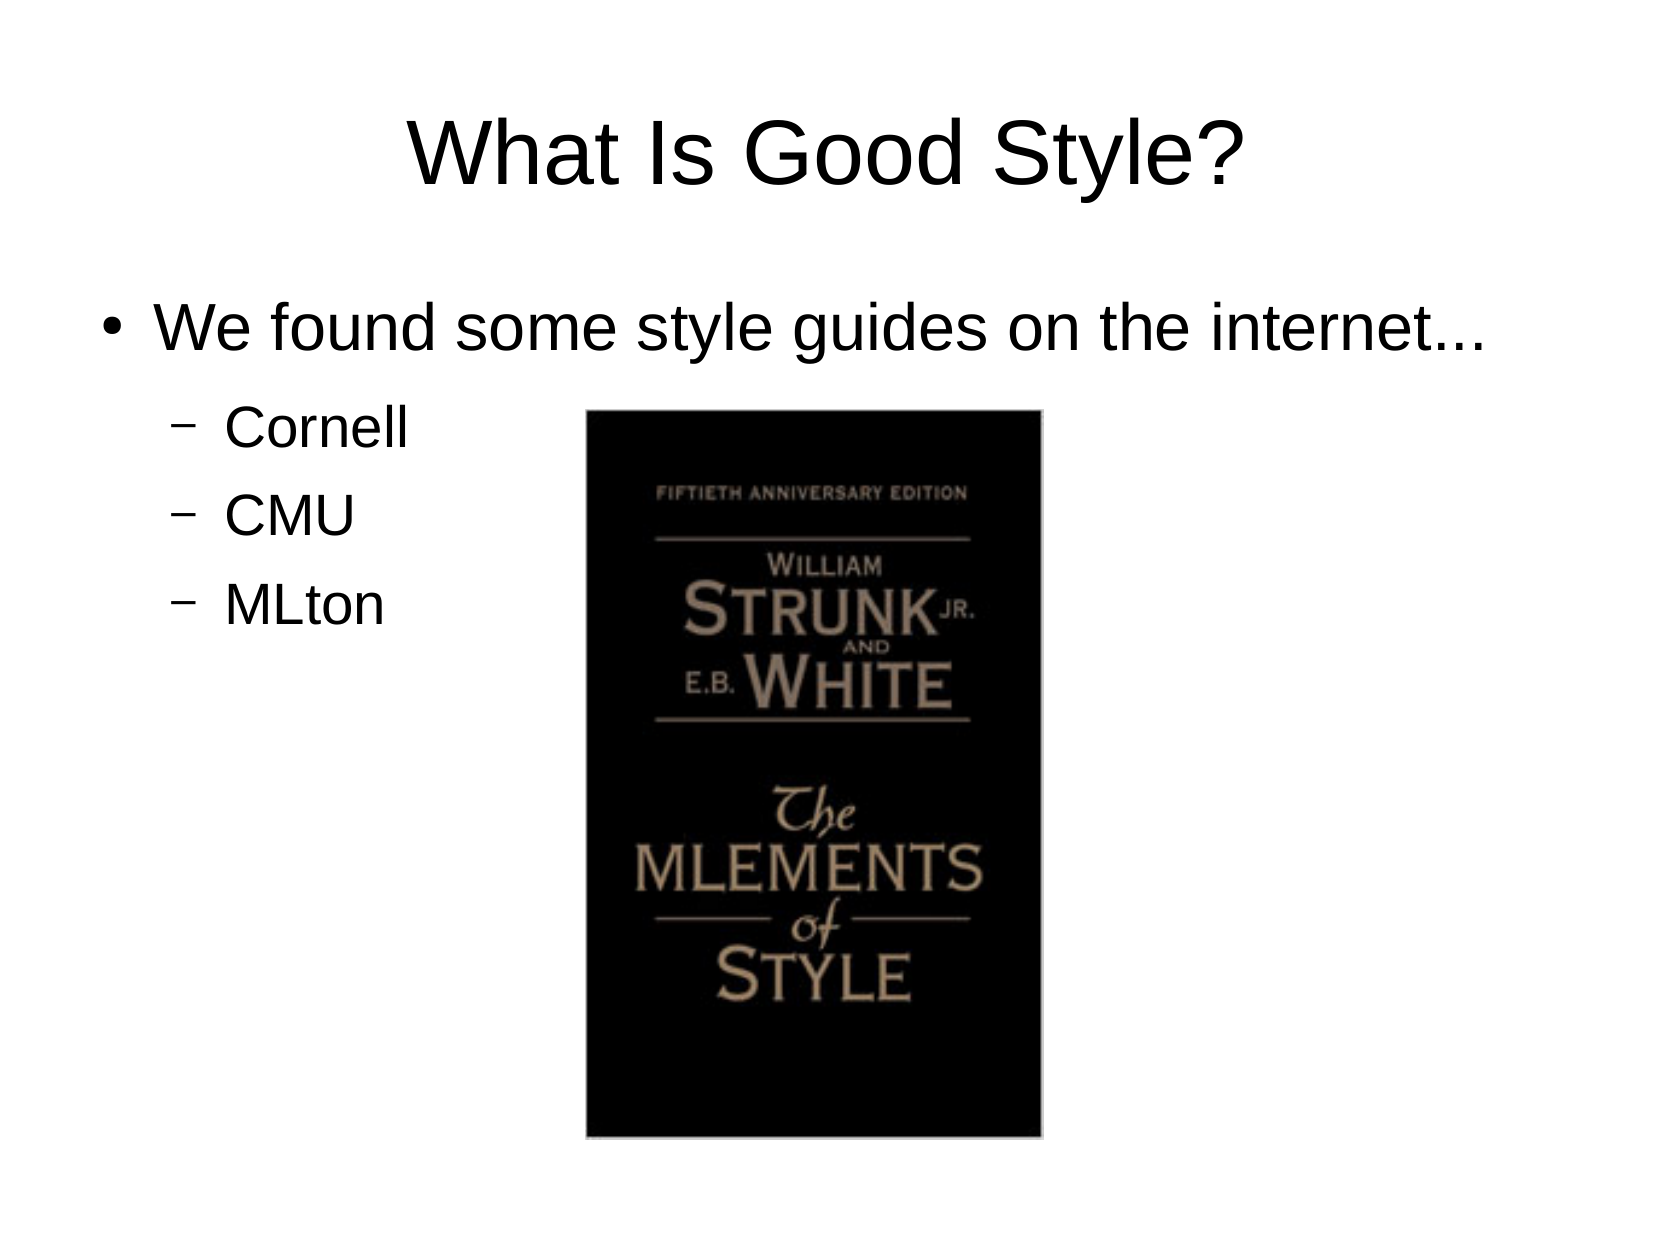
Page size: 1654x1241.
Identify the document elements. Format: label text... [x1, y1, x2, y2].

picture [585, 409, 1044, 1141]
title What Is Good Style? [82, 49, 1571, 257]
list We found some style guides on the internet... Cornell CMU MLton [82, 290, 1571, 1010]
